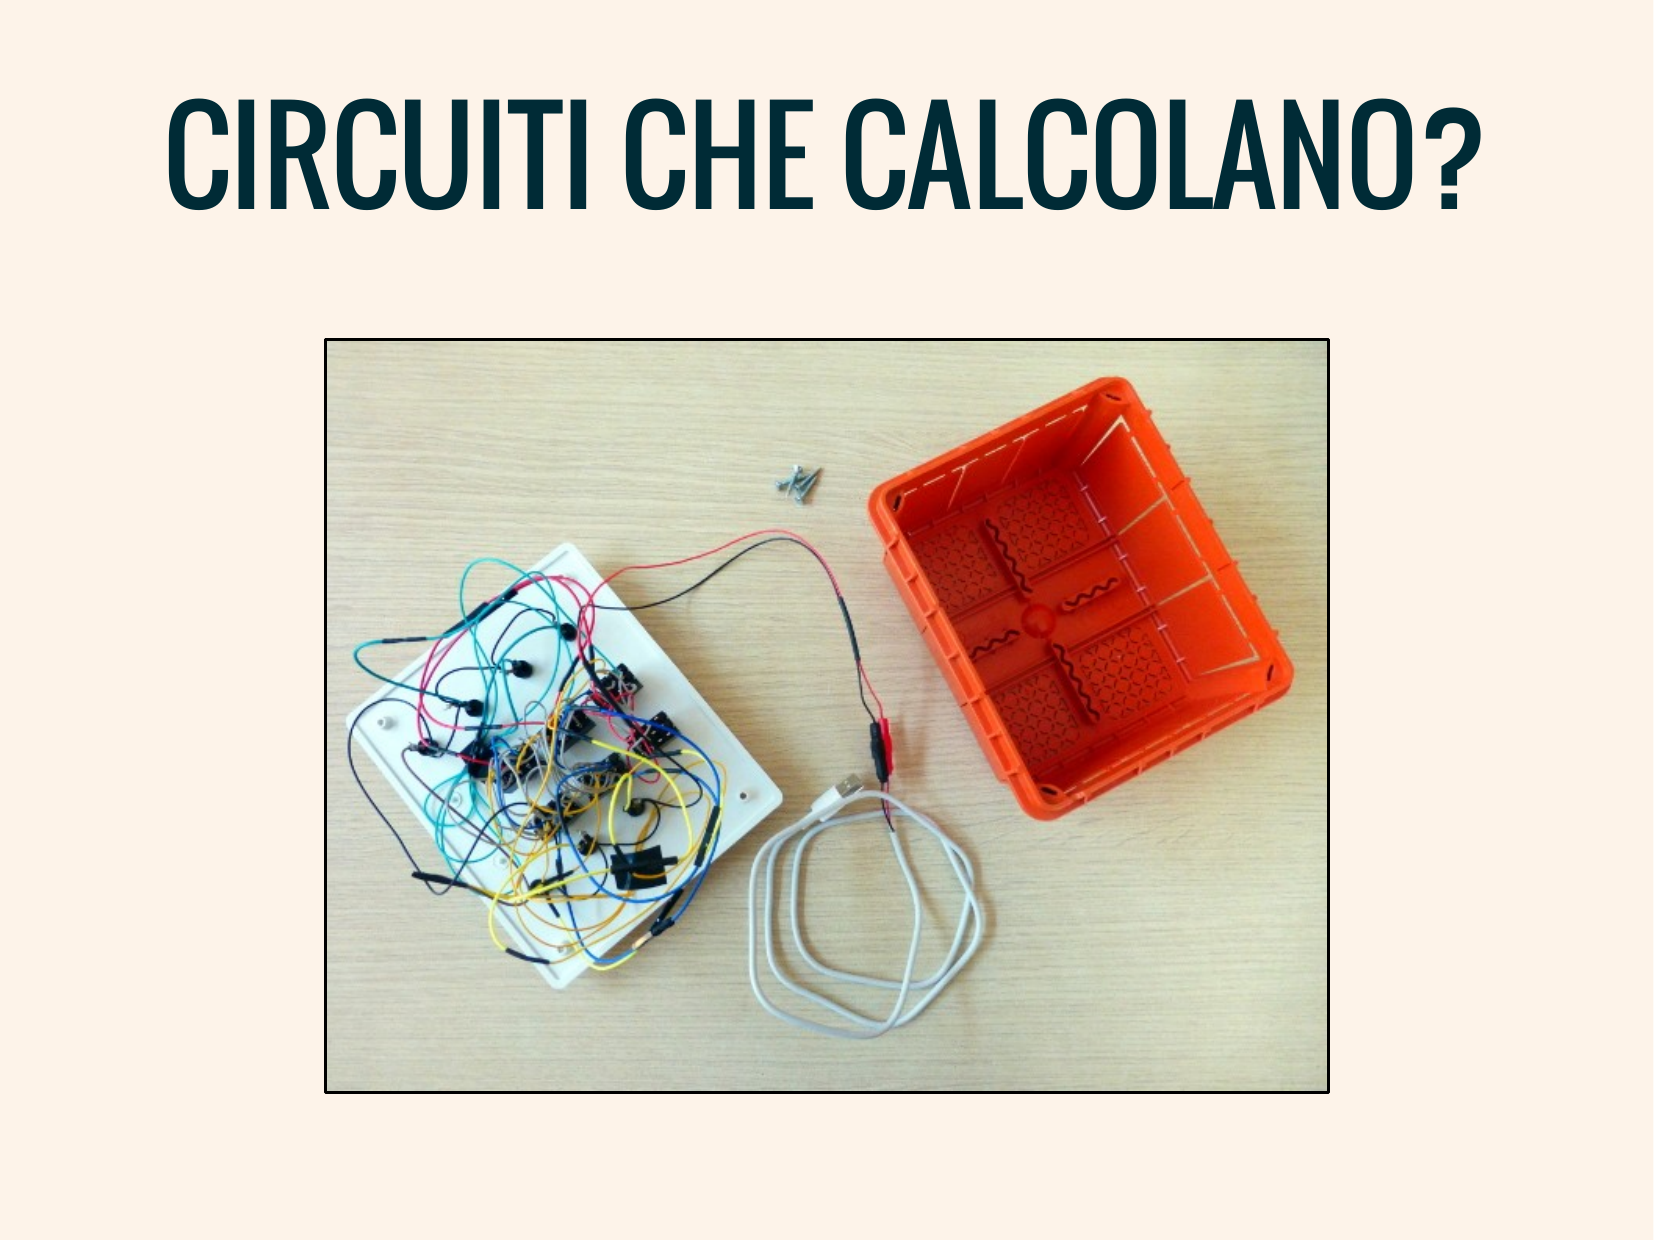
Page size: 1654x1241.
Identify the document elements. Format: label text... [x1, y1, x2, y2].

picture [326, 340, 1327, 1091]
title Circuiti che calcolano? [82, 7, 1571, 299]
